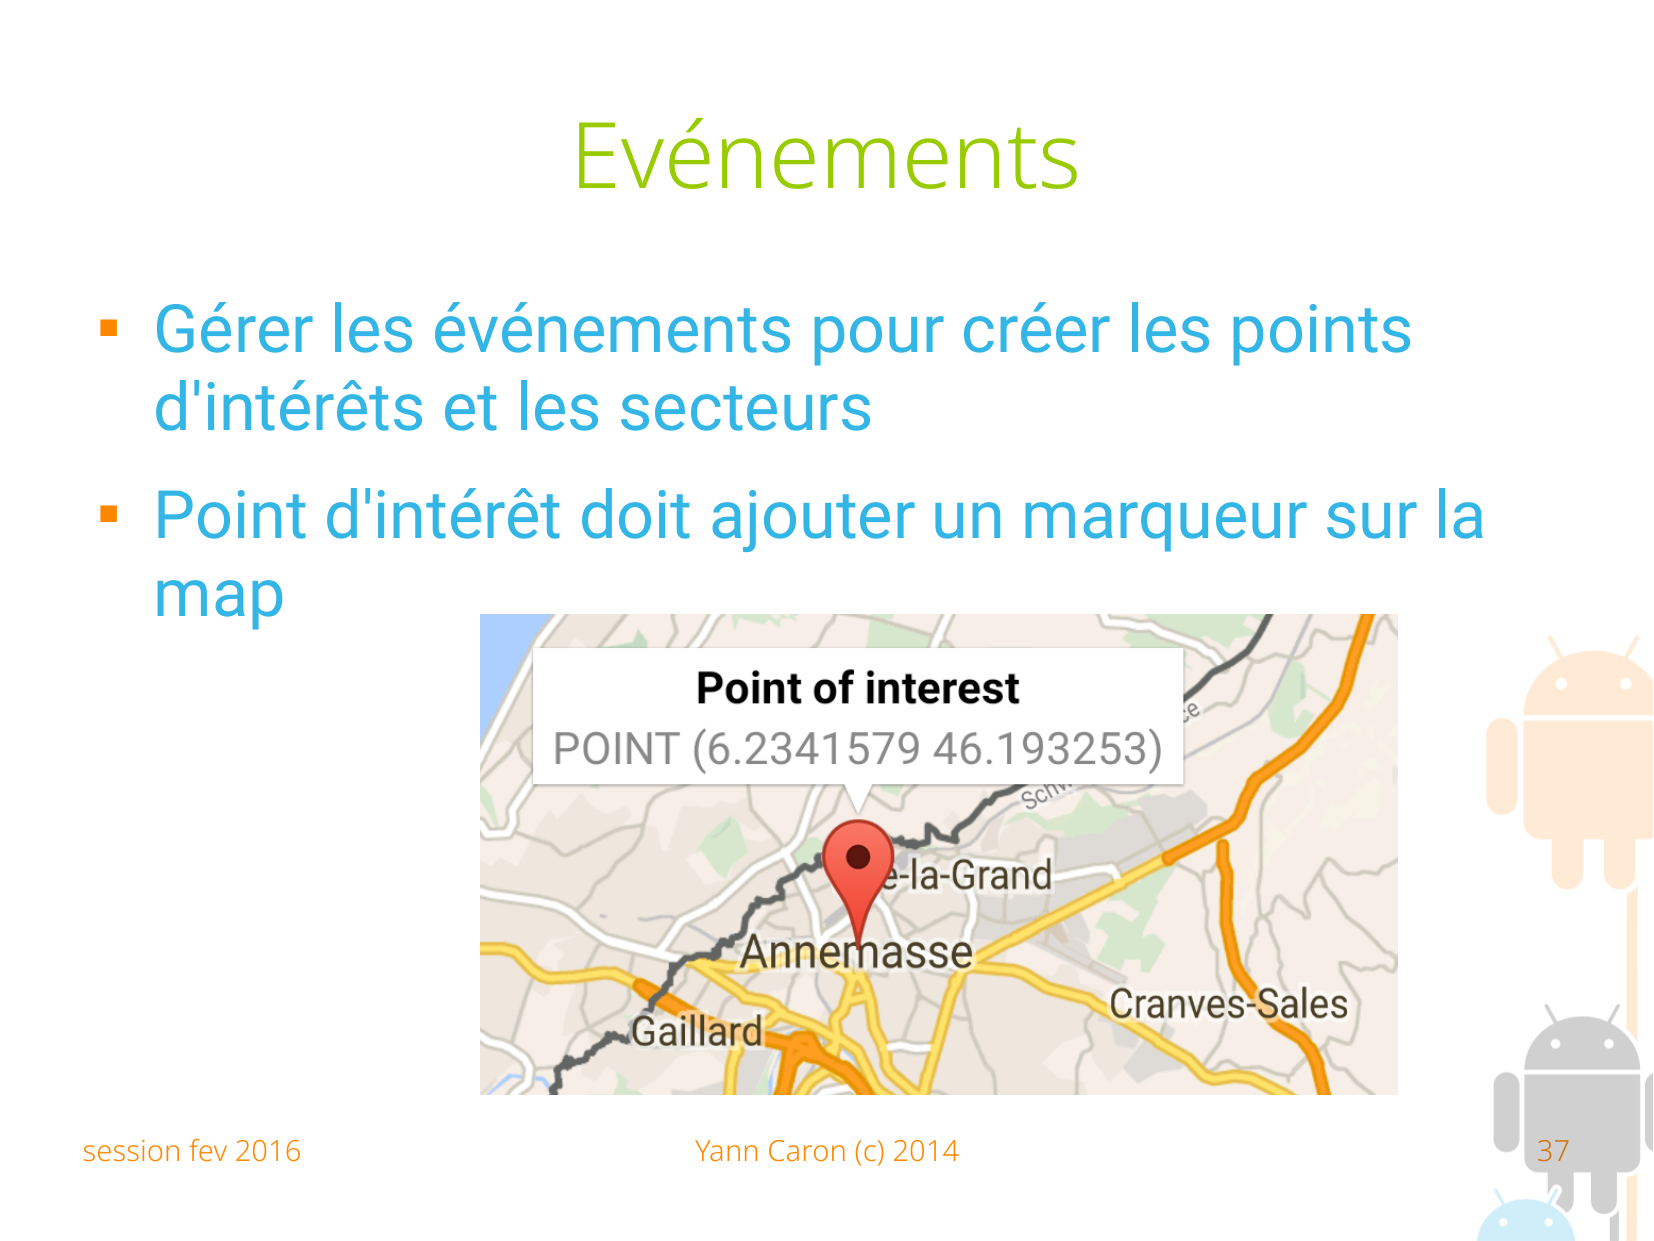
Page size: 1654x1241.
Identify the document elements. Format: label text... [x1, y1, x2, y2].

picture [240, 423, 1654, 1241]
title Evénements [82, 49, 1571, 257]
list Gérer les événements pour créer les points d'intérêts et les secteurs Point d'intérêt doit ajouter un marqueur sur la map [82, 290, 1571, 1010]
